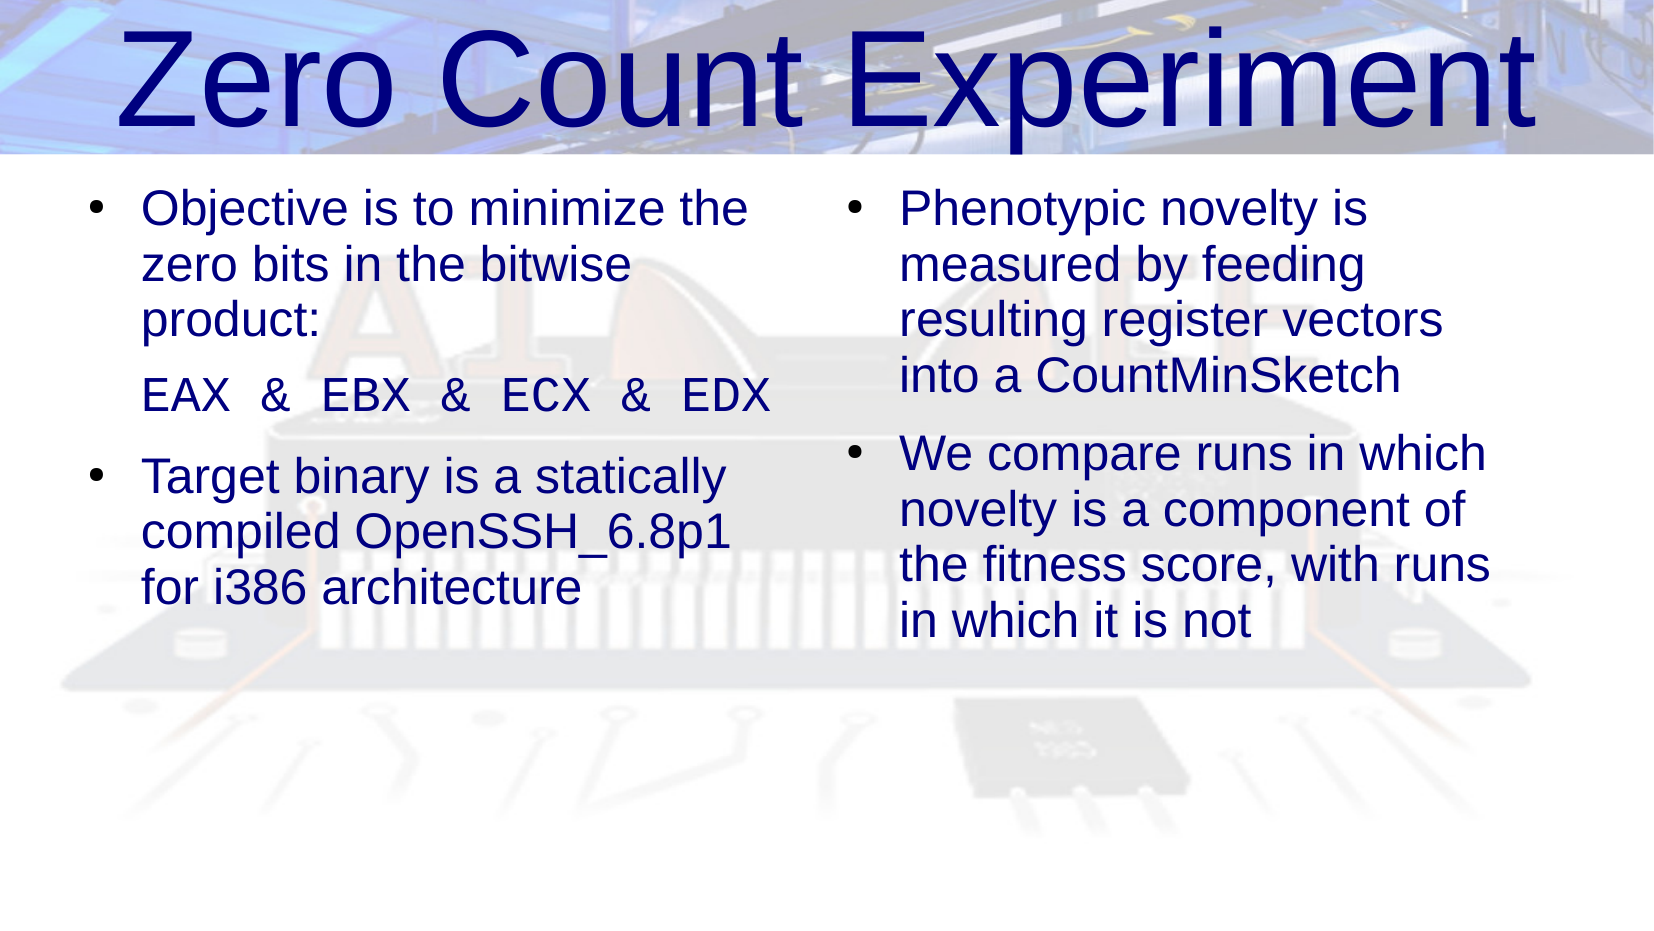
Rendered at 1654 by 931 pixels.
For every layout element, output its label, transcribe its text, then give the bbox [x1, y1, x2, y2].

picture [0, 0, 1654, 931]
list Phenotypic novelty is measured by feeding resulting register vectors into a CountMinSketch We compare runs in which novelty is a component of the fitness score, with runs in which it is not [828, 180, 1539, 811]
title Zero Count Experiment [82, 37, 1571, 121]
list Objective is to minimize the zero bits in the bitwise product: EAX & EBX & ECX & EDX Target binary is a statically compiled OpenSSH_6.8p1 for i386 architecture [69, 180, 781, 811]
